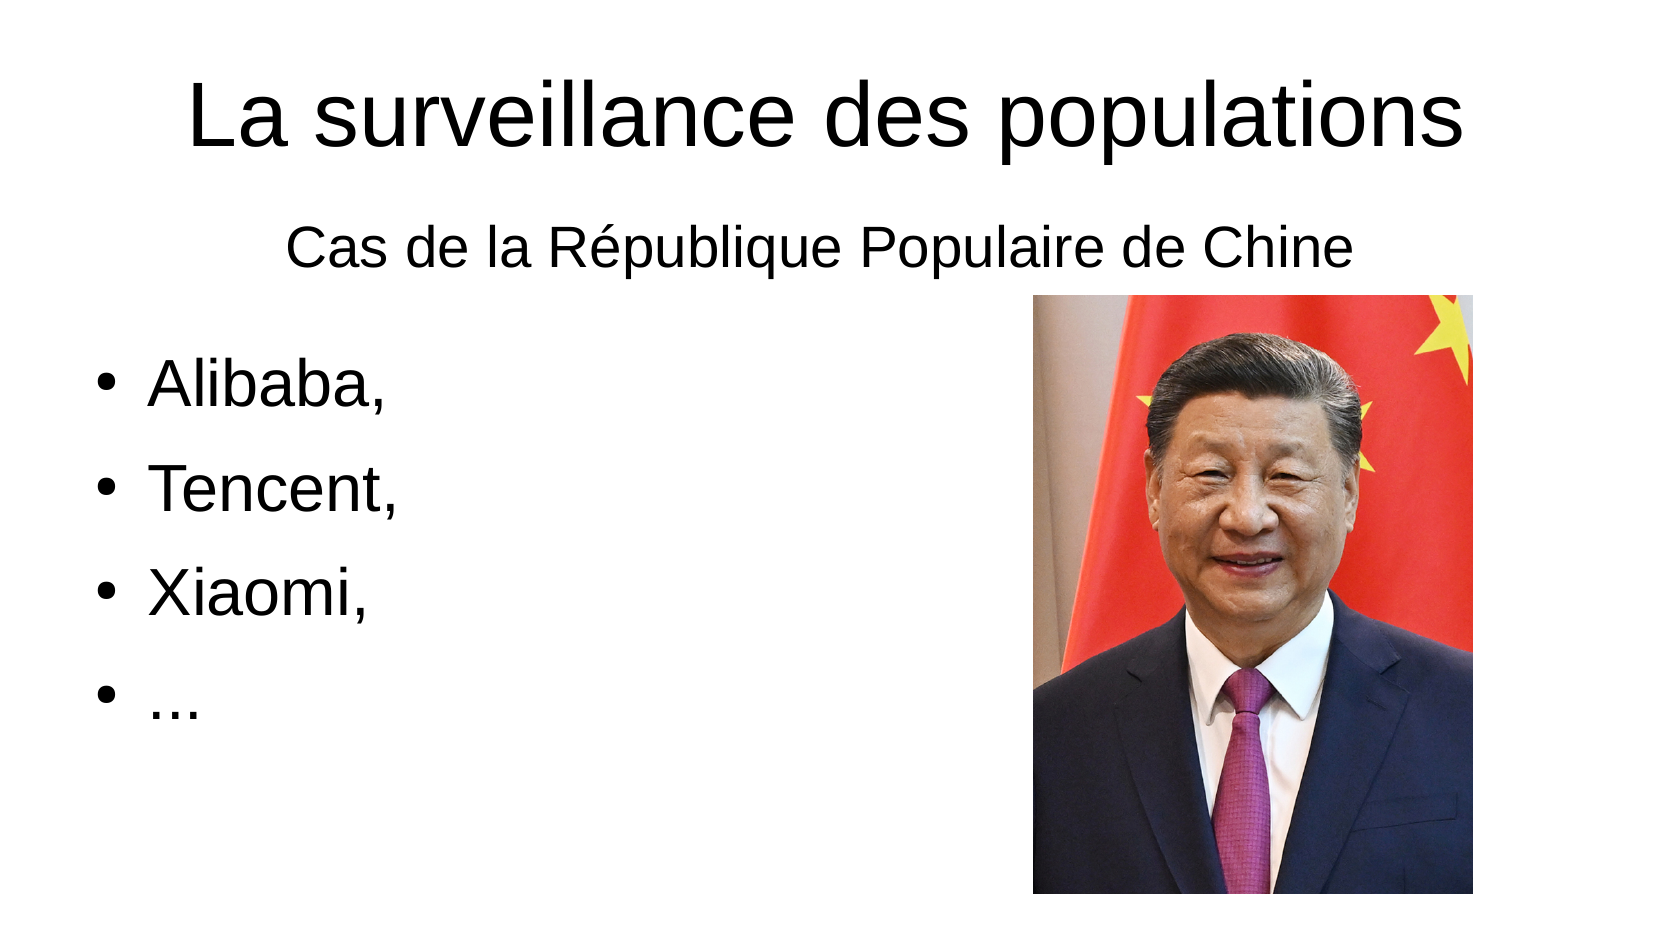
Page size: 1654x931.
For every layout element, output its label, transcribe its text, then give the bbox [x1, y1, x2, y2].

list Alibaba, Tencent, Xiaomi, ... [76, 346, 1033, 886]
title Cas de la République Populaire de Chine [76, 169, 1565, 325]
picture [1033, 295, 1473, 894]
title La surveillance des populations [82, 12, 1571, 218]
